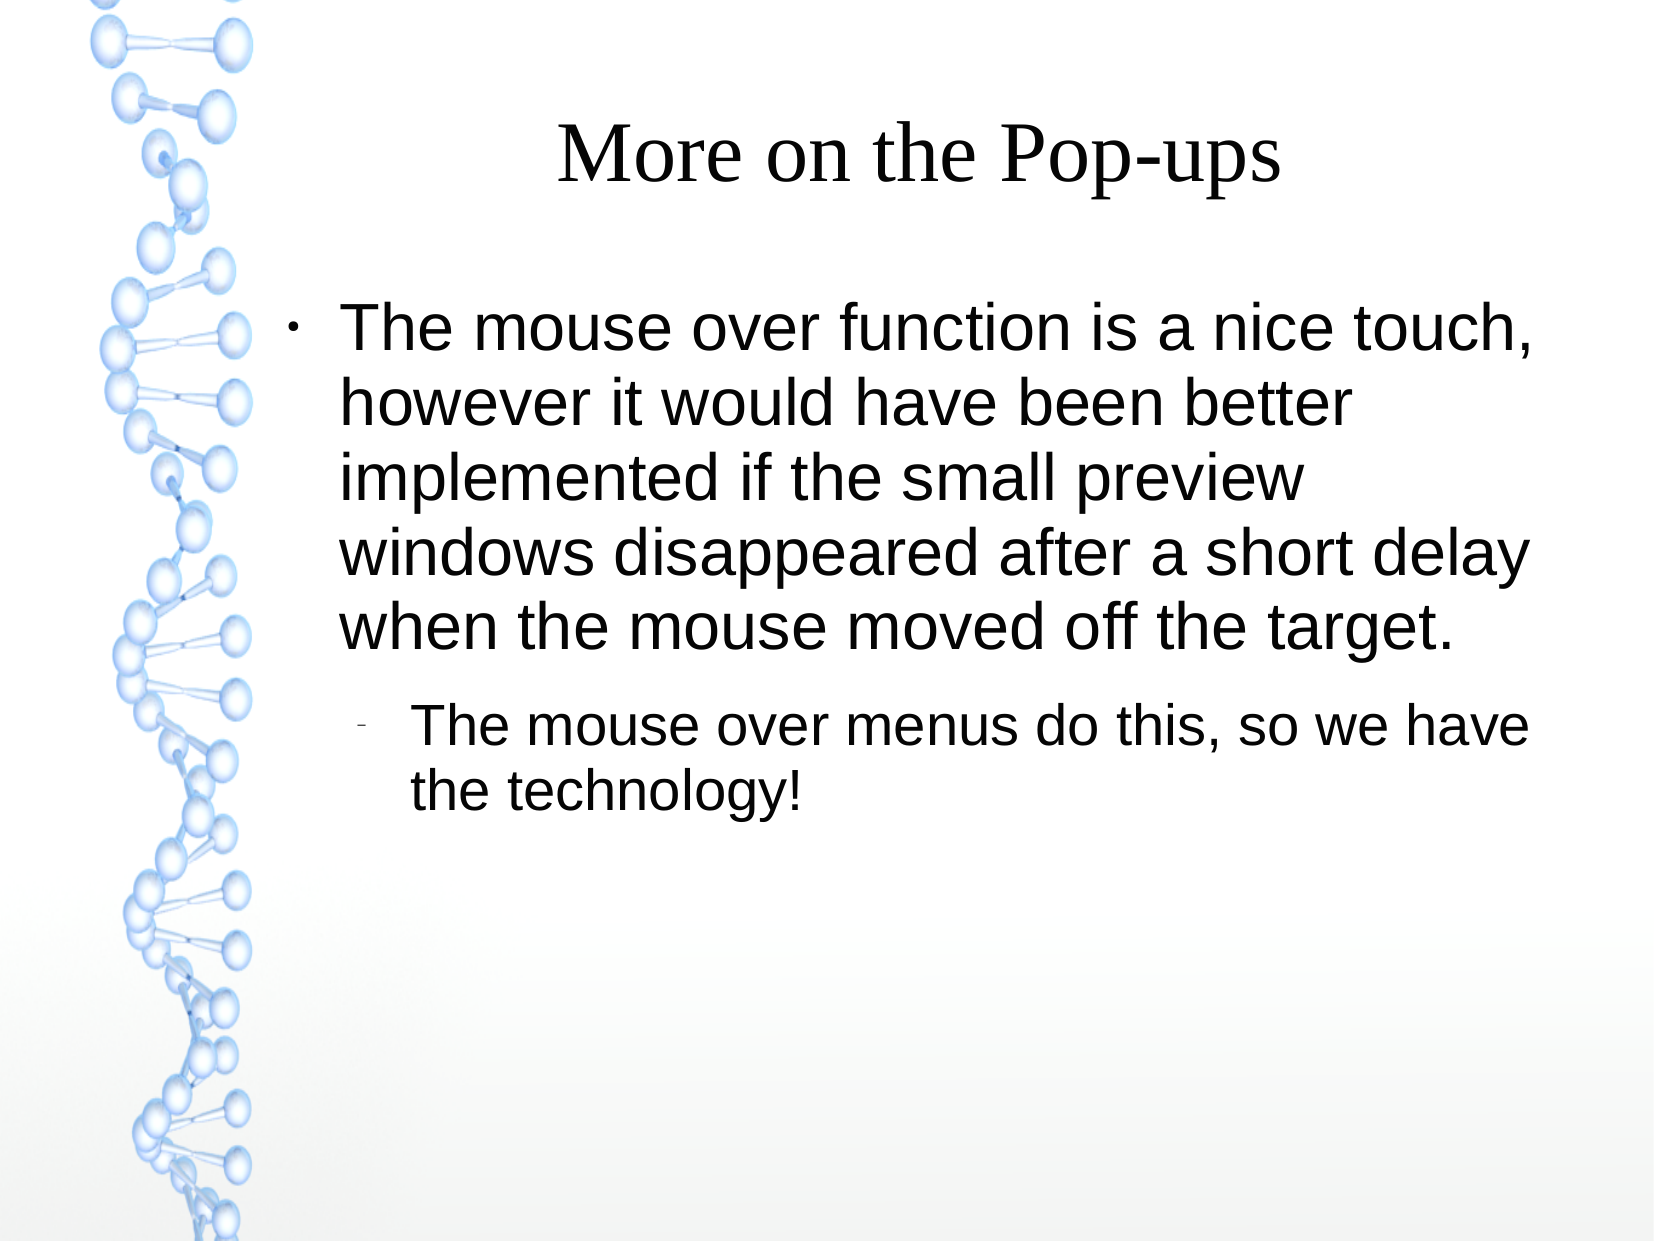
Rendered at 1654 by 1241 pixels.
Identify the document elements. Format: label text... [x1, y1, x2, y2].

title More on the Pop-ups [269, 49, 1571, 257]
list The mouse over function is a nice touch, however it would have been better implemented if the small preview windows disappeared after a short delay when the mouse moved off the target. The mouse over menus do this, so we have the technology! [269, 290, 1538, 1010]
picture [0, 0, 1654, 1241]
